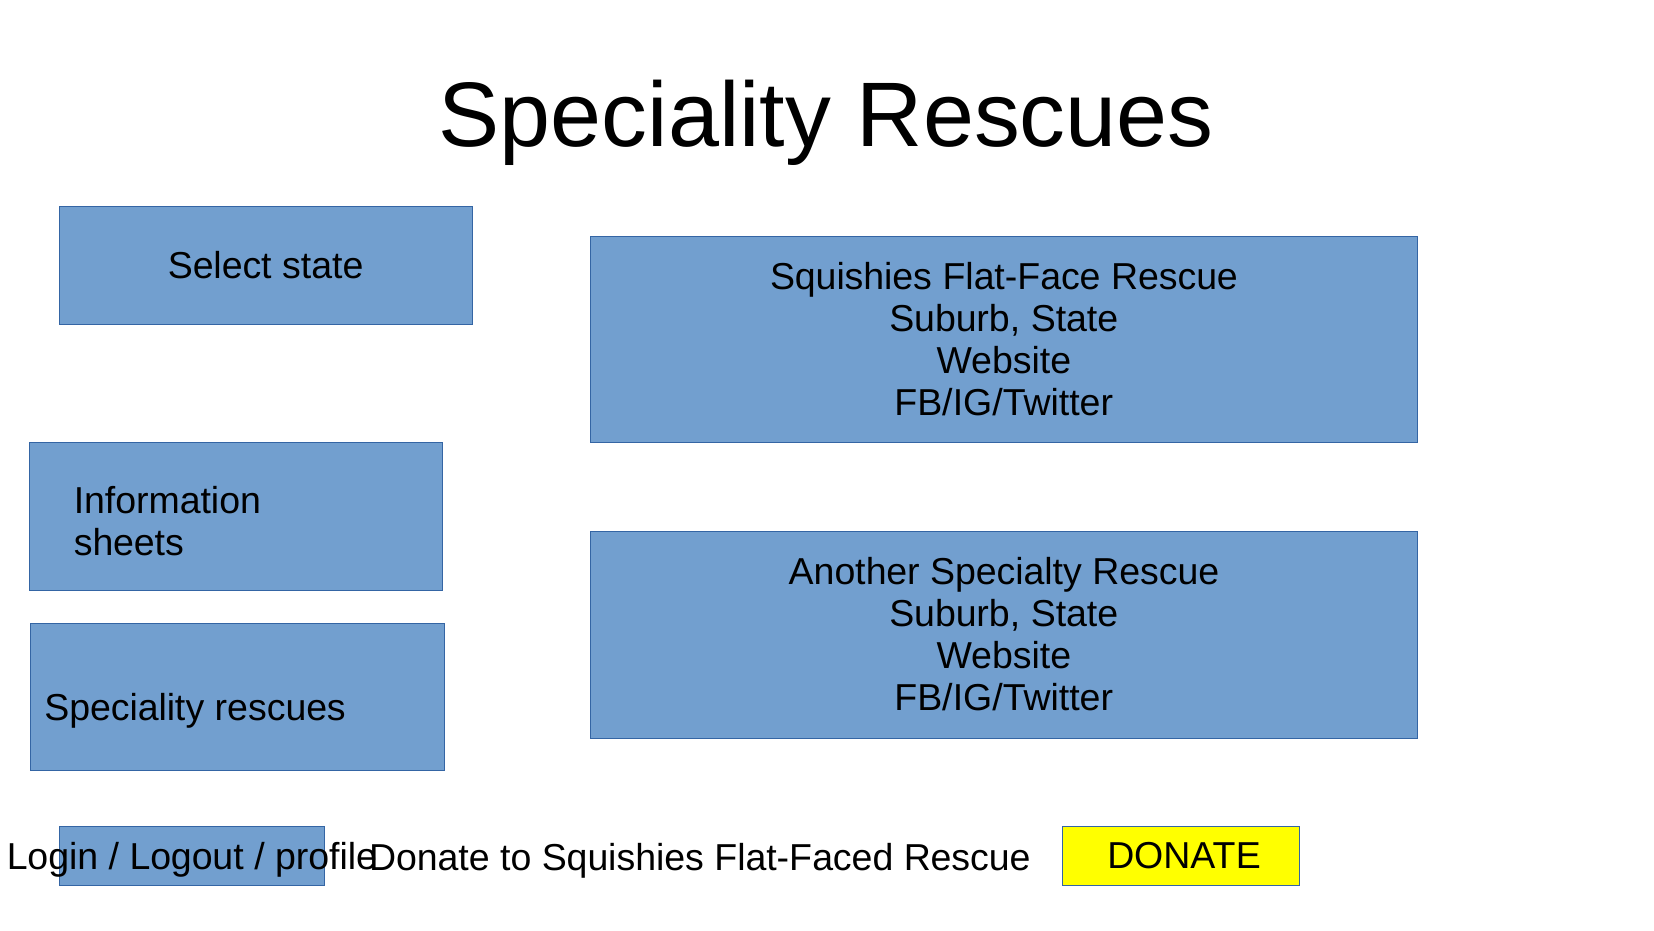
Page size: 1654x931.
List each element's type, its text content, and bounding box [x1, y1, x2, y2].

text_box Speciality rescues [29, 679, 384, 736]
text_box DONATE [1092, 826, 1300, 884]
text_box [29, 442, 443, 591]
text_box [1062, 826, 1300, 886]
text_box Information sheets [59, 472, 355, 572]
title Speciality Rescues [82, 37, 1571, 193]
text_box Login / Logout / profile [59, 826, 325, 886]
text_box Select state [59, 206, 473, 325]
text_box Another Specialty Rescue Suburb, State Website FB/IG/Twitter [590, 531, 1418, 739]
text_box Donate to Squishies Flat-Faced Rescue [354, 829, 1062, 886]
text_box [30, 623, 445, 771]
text_box Squishies Flat-Face Rescue Suburb, State Website FB/IG/Twitter [590, 236, 1418, 443]
